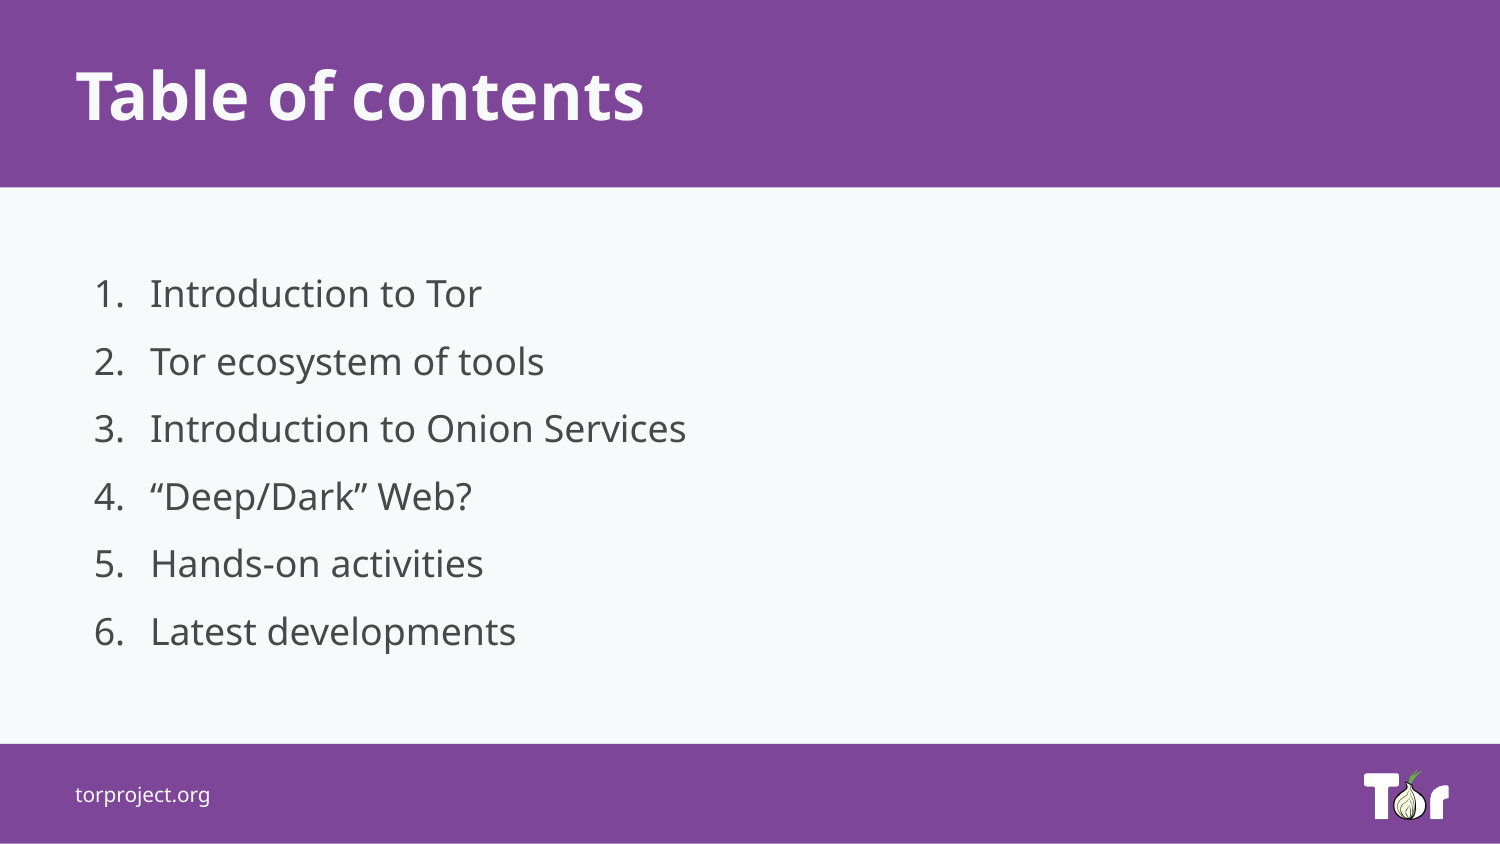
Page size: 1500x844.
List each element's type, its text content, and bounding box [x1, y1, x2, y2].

list Introduction to Tor Tor ecosystem of tools Introduction to Onion Services “Deep/Dark” Web? Hands-on activities Latest developments [75, 187, 1050, 713]
picture [1364, 768, 1449, 820]
title Table of contents [75, 46, 1436, 141]
